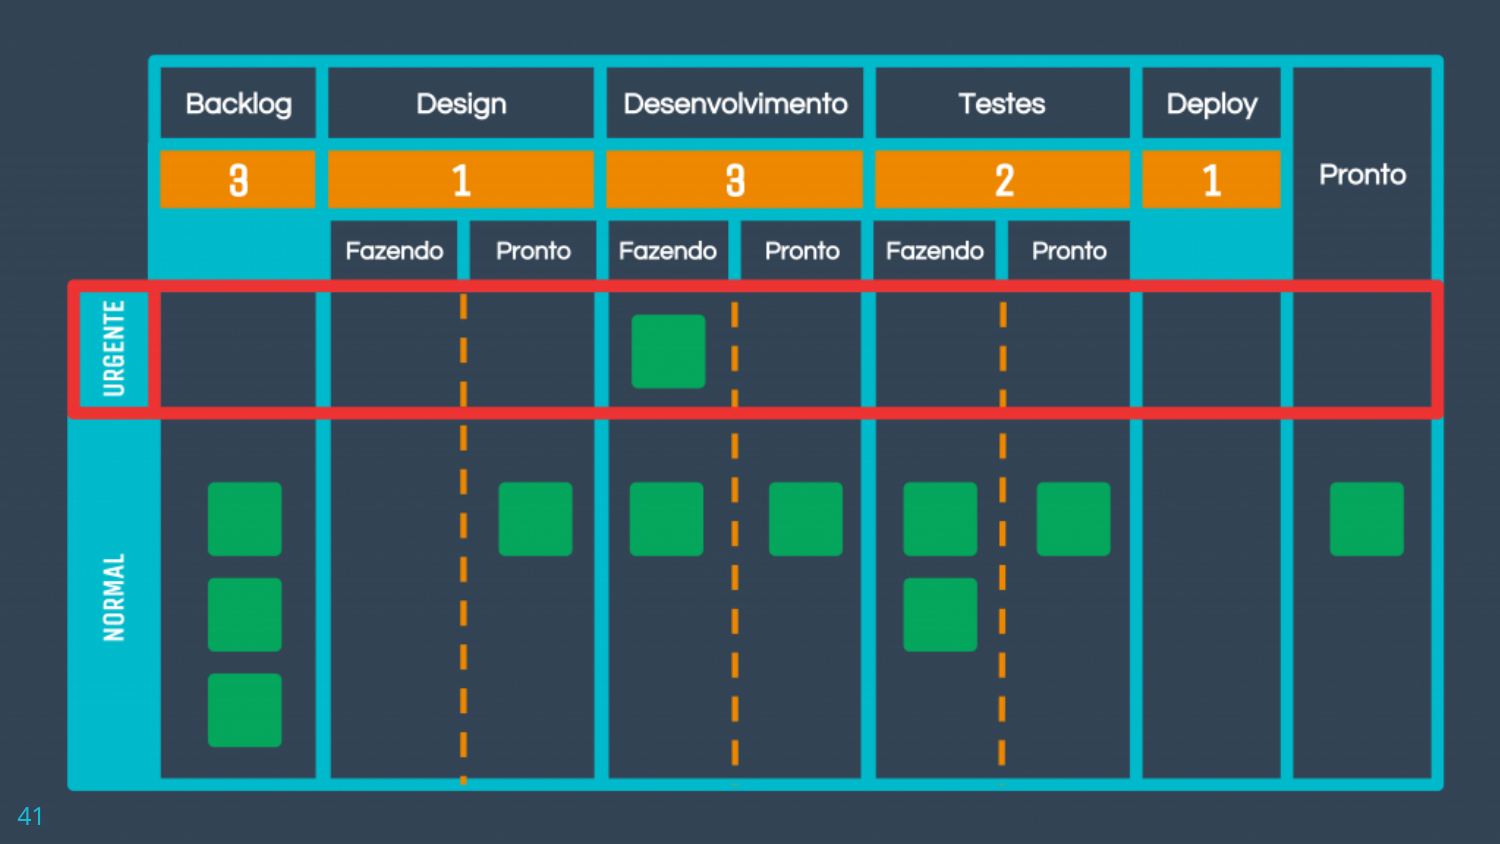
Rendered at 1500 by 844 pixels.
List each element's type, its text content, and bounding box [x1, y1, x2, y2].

text_box 41 [2, 785, 93, 844]
picture [0, 0, 1500, 844]
